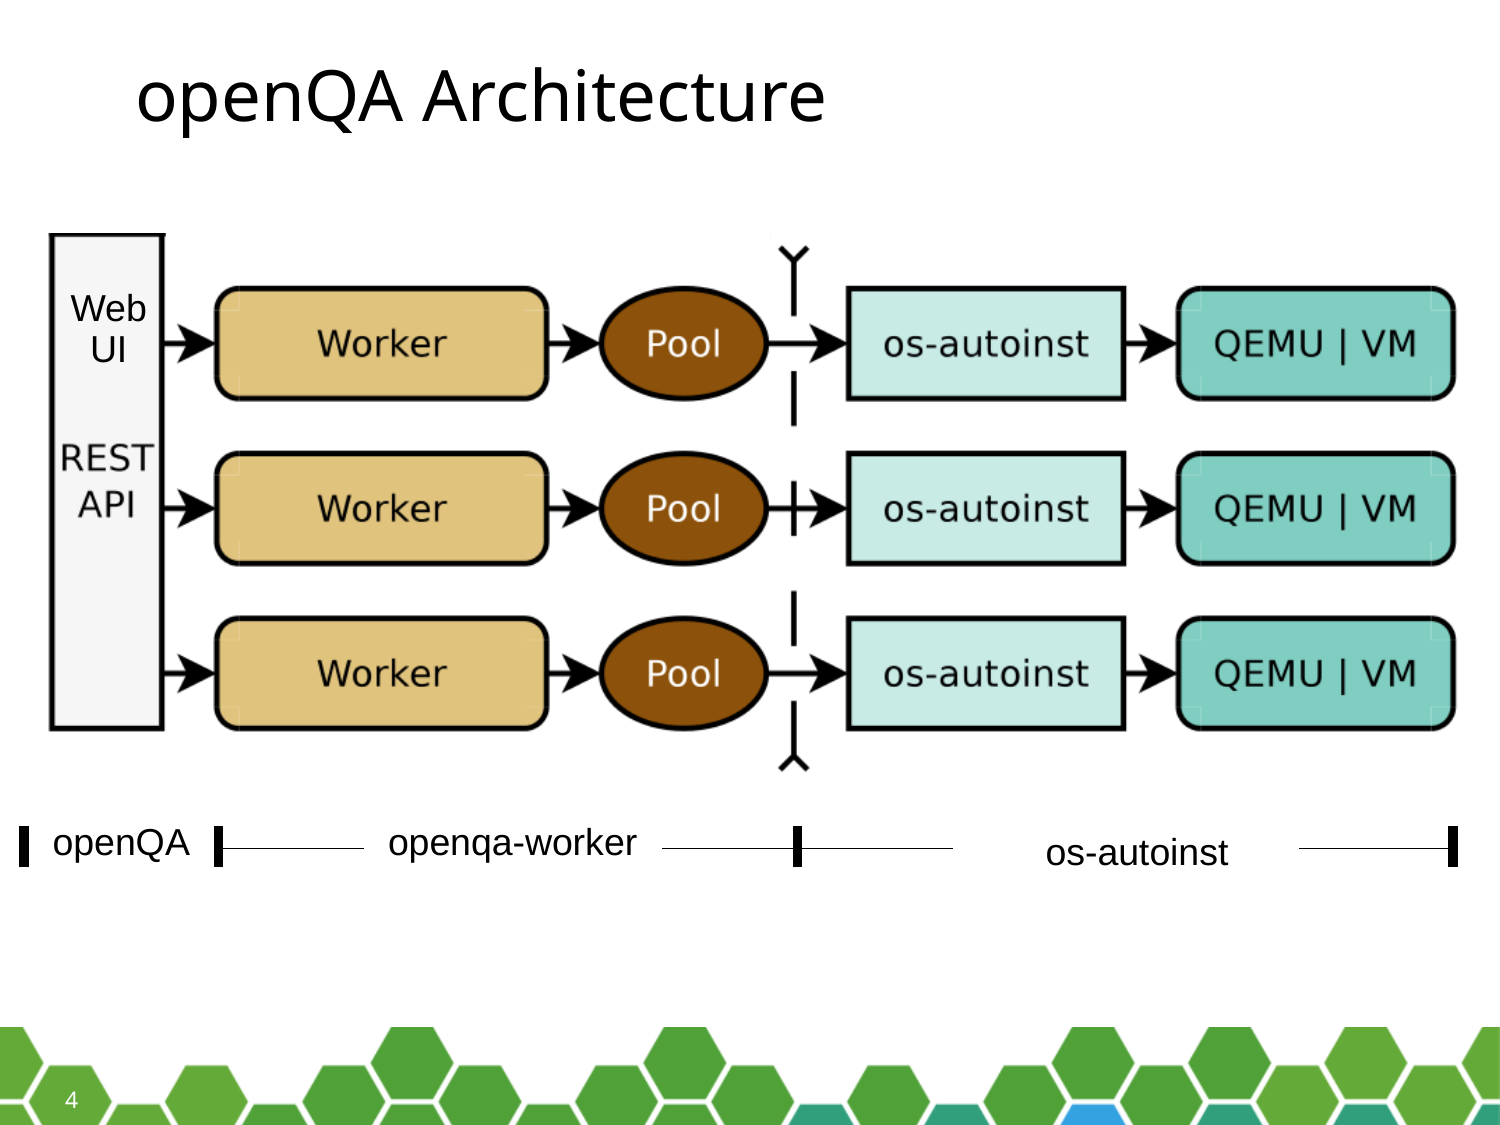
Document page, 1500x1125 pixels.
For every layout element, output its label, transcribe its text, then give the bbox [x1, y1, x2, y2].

title openQA Architecture [135, 12, 1372, 175]
picture [0, 1027, 1500, 1125]
picture [46, 233, 1460, 814]
text_box Web UI [55, 279, 162, 379]
text_box openqa-worker [373, 813, 652, 871]
text_box openQA [37, 813, 205, 871]
text_box os-autoinst [1030, 824, 1244, 881]
